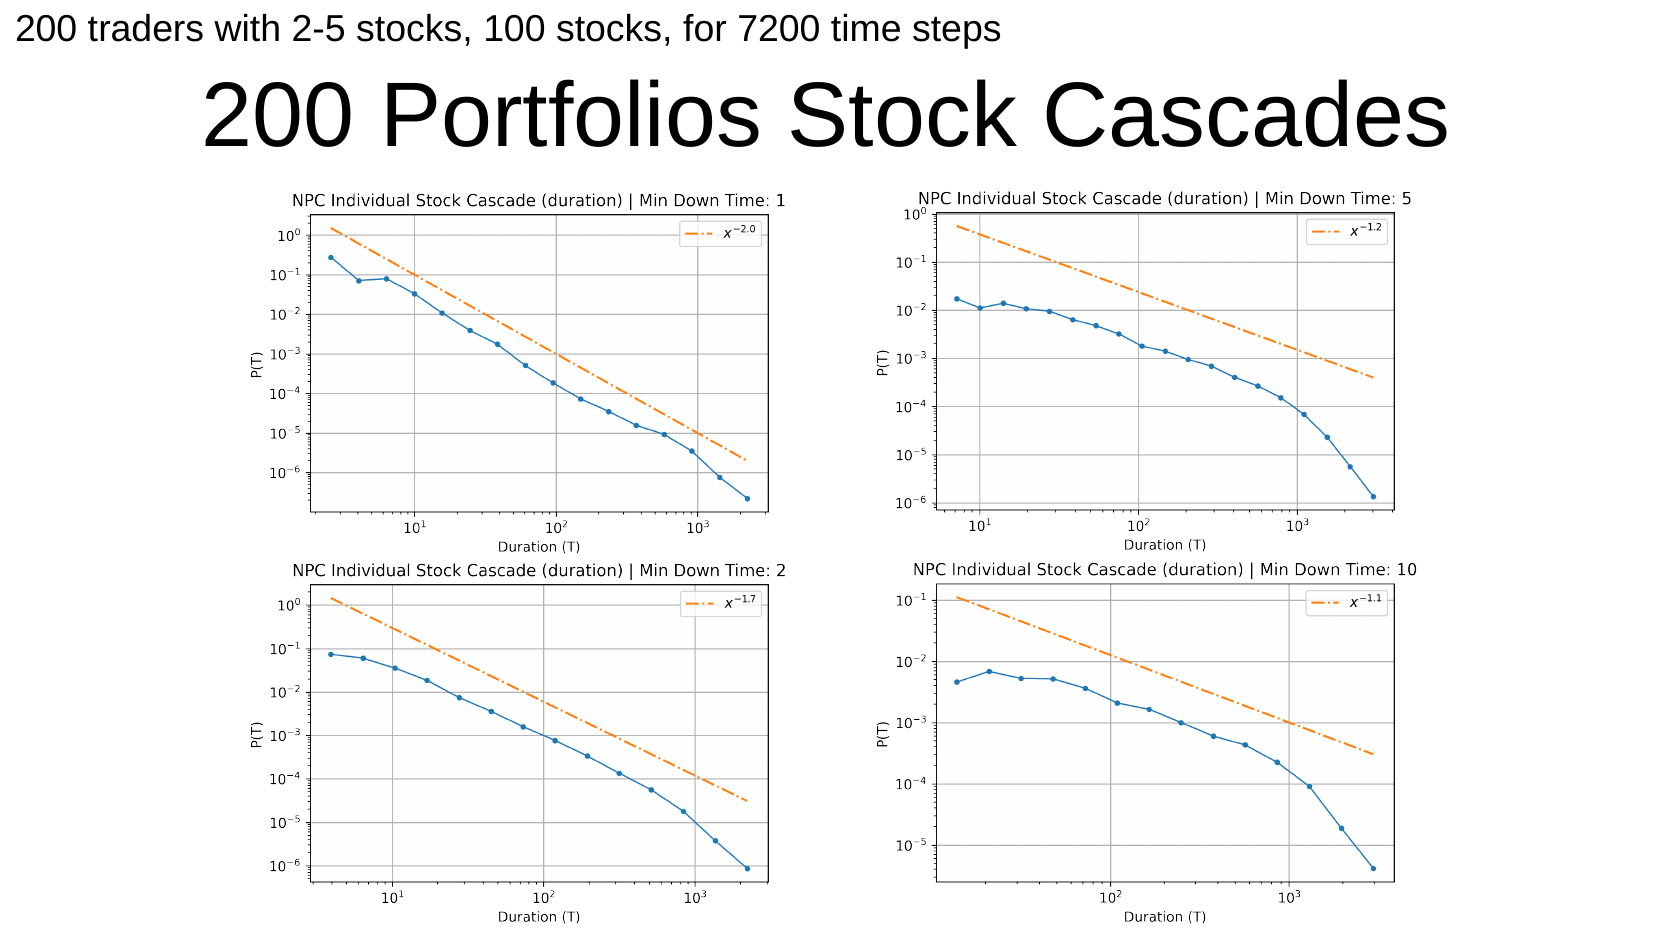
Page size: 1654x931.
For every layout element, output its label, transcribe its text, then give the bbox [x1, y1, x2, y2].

title 200 Portfolios Stock Cascades [82, 37, 1571, 193]
text_box 200 traders with 2-5 stocks, 100 stocks, for 7200 time steps [0, 0, 1038, 58]
picture [236, 167, 827, 931]
picture [862, 165, 1453, 931]
